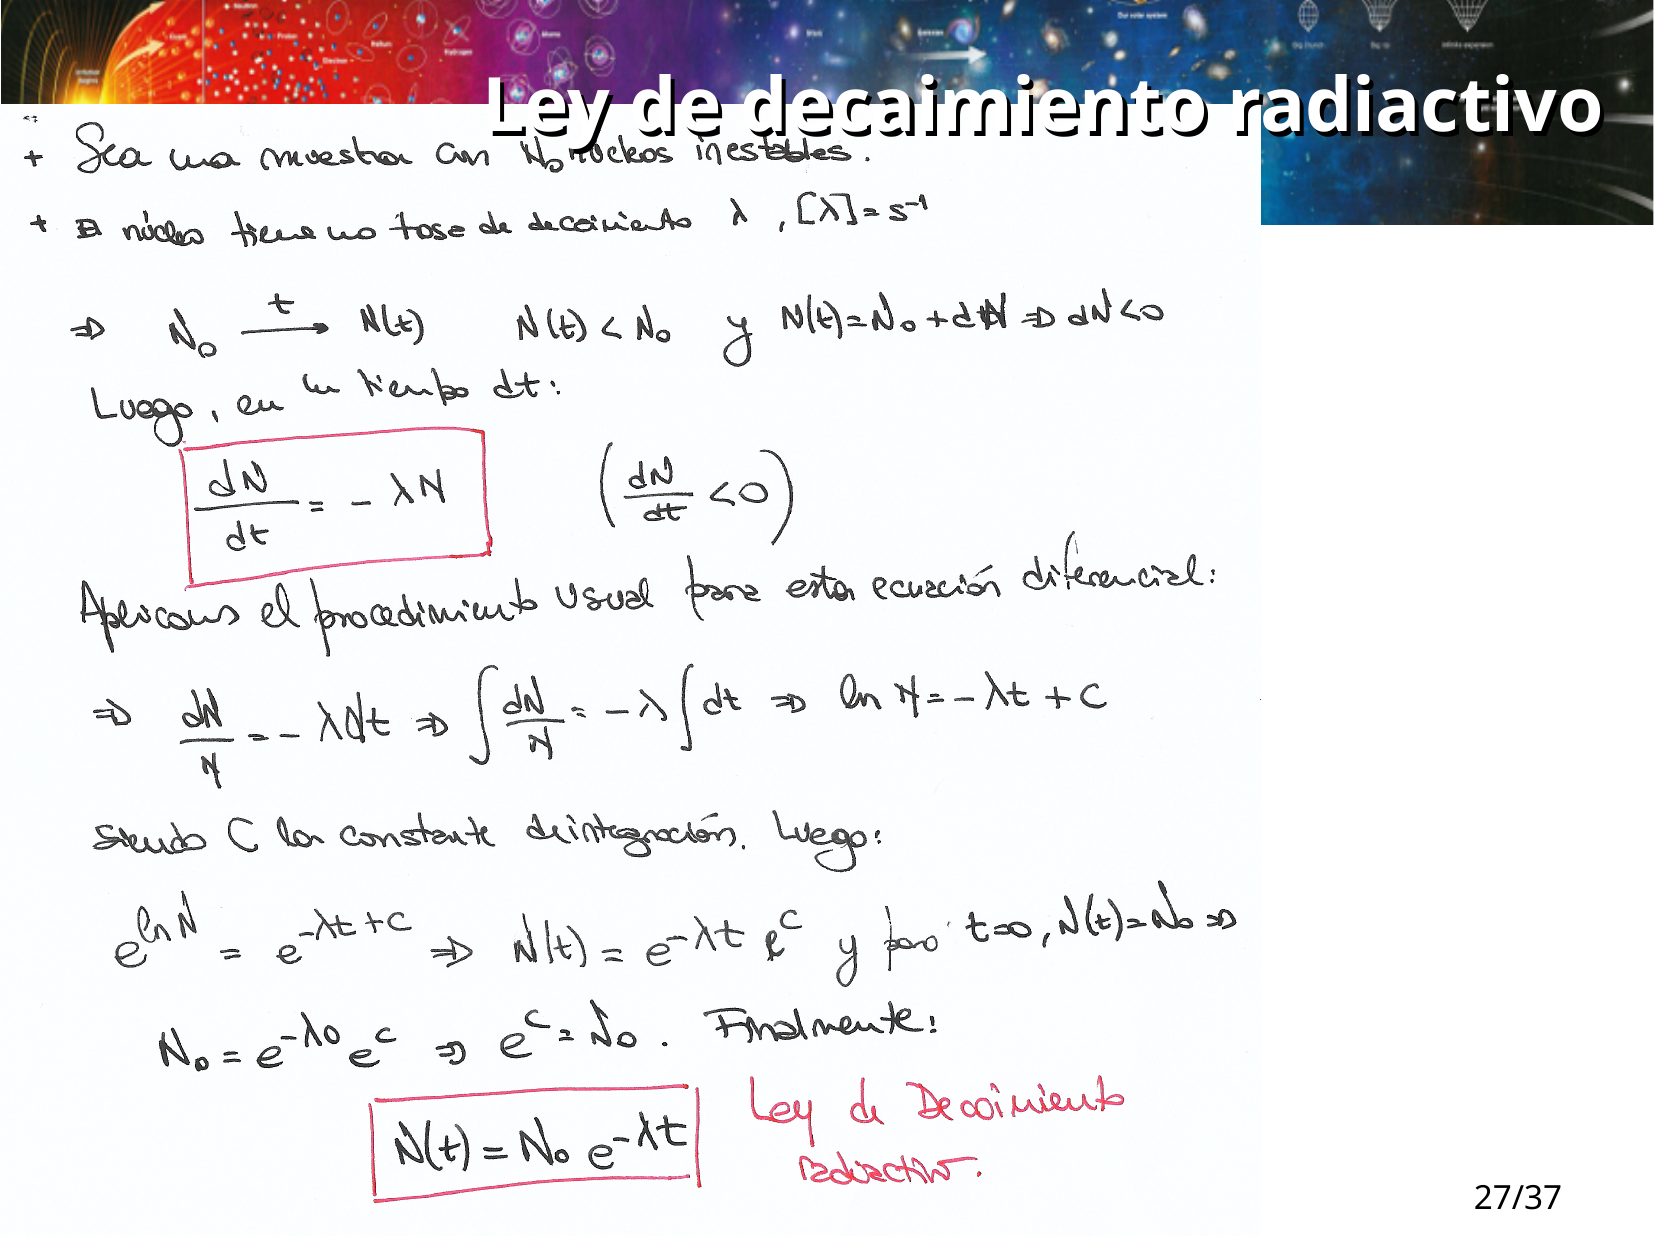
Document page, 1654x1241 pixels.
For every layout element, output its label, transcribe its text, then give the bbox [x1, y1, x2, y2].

picture [0, 0, 1654, 1237]
title Ley de decaimiento radiactivo [45, 15, 1606, 191]
